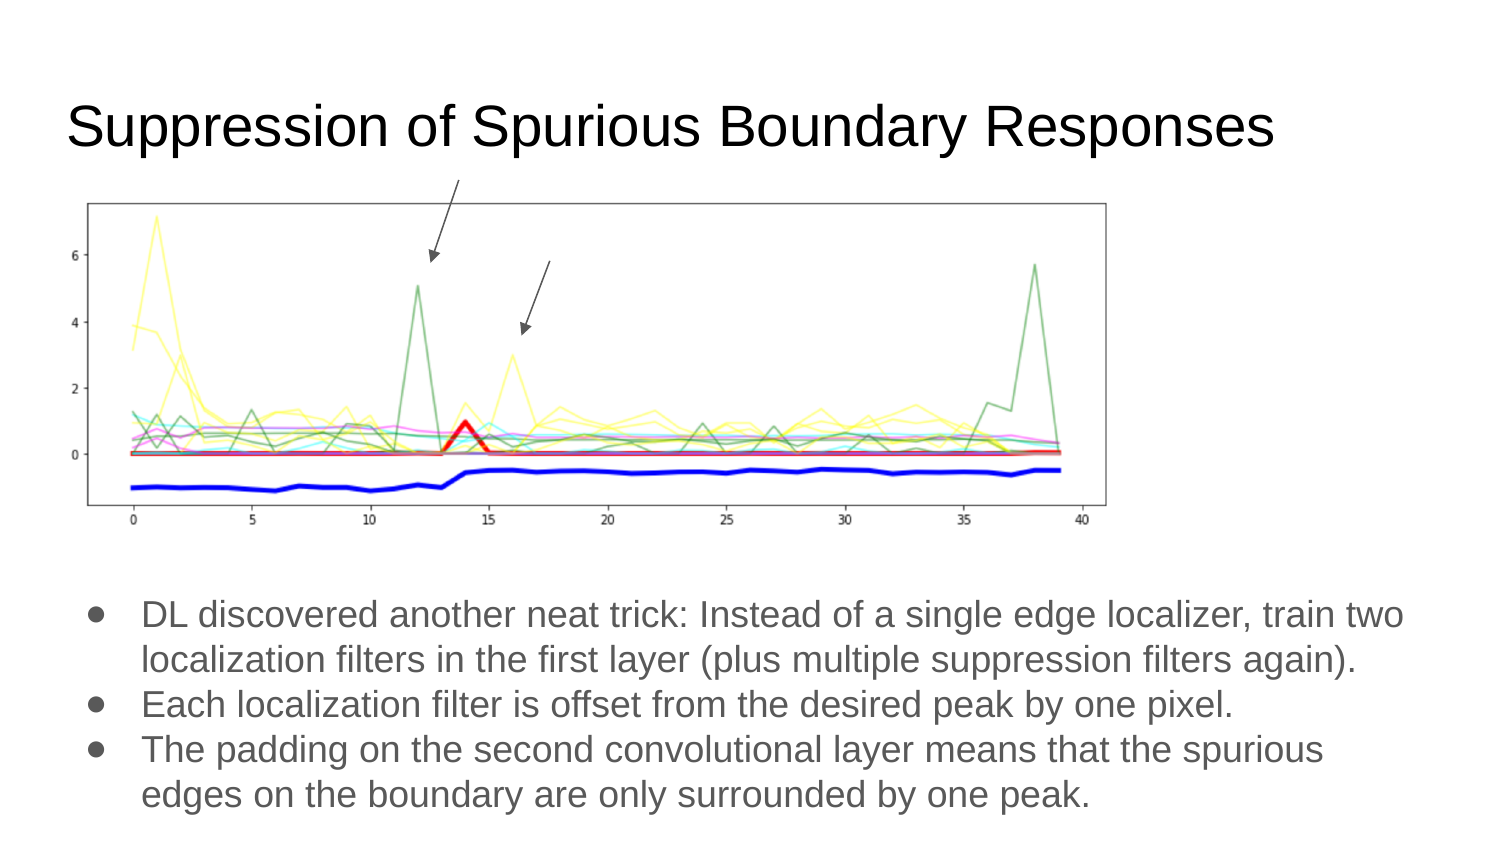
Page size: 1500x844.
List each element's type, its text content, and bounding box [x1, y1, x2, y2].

title Suppression of Spurious Boundary Responses [51, 72, 1449, 167]
picture [51, 188, 1124, 540]
list DL discovered another neat trick: Instead of a single edge localizer, train two localization filters in the first layer (plus multiple suppression filters again). Each localization filter is offset from the desired peak by one pixel. The padding on the second convolutional layer means that the spurious edges on the boundary are only surrounded by one peak. [51, 561, 1449, 844]
